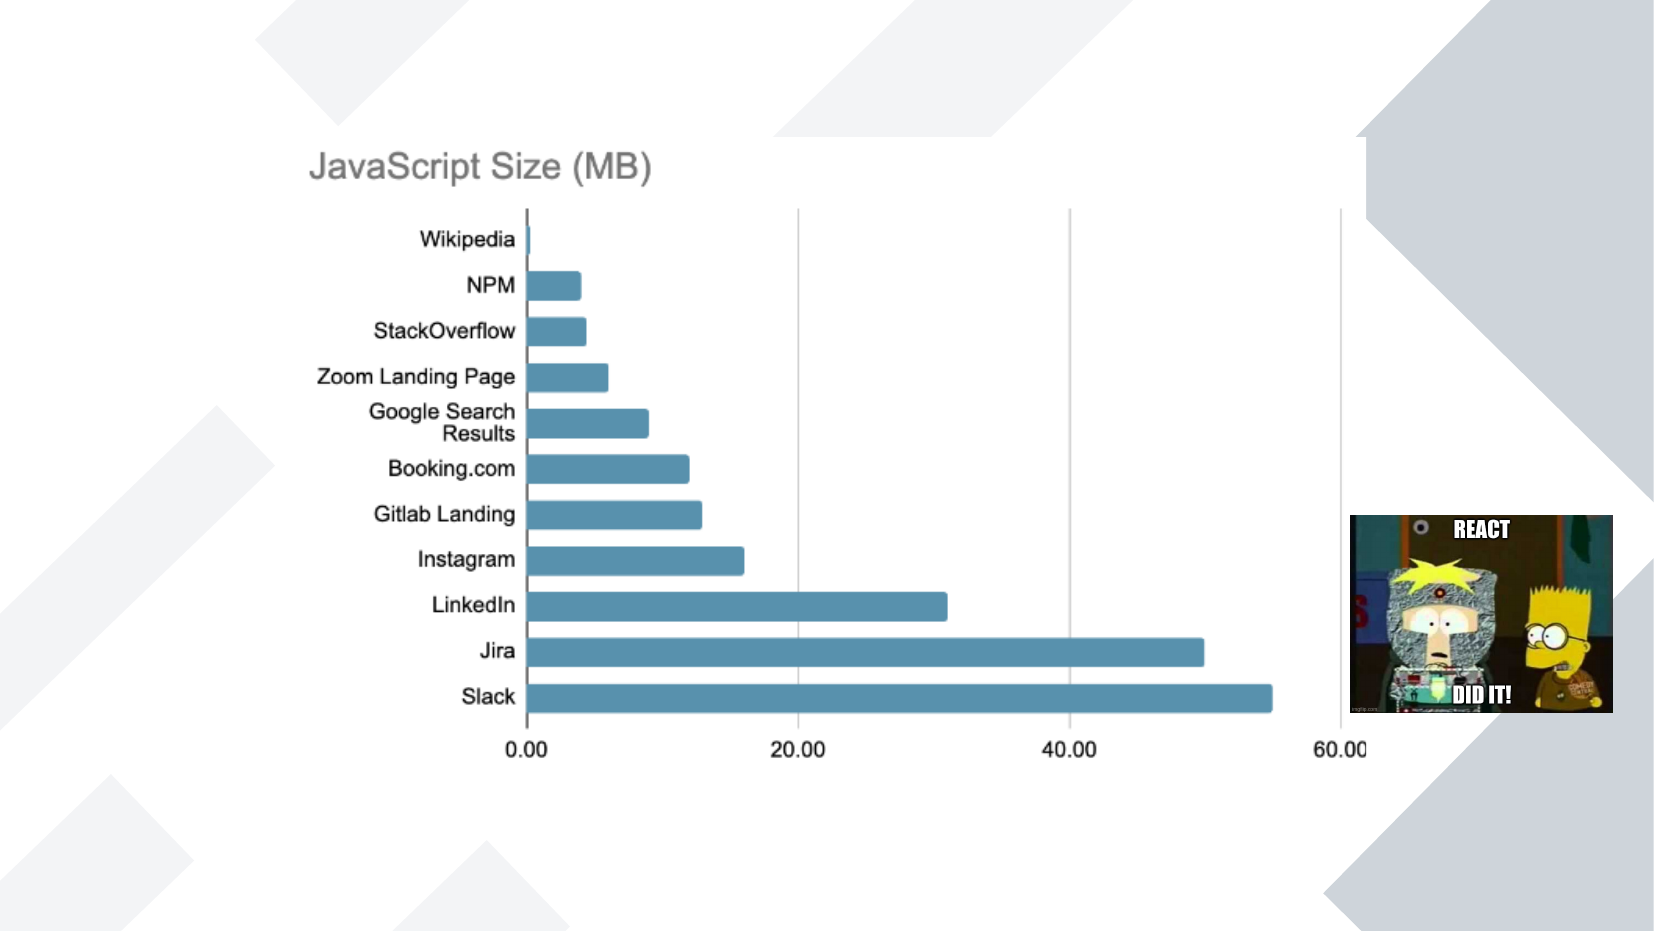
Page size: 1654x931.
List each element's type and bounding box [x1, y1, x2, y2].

picture [287, 137, 1613, 794]
